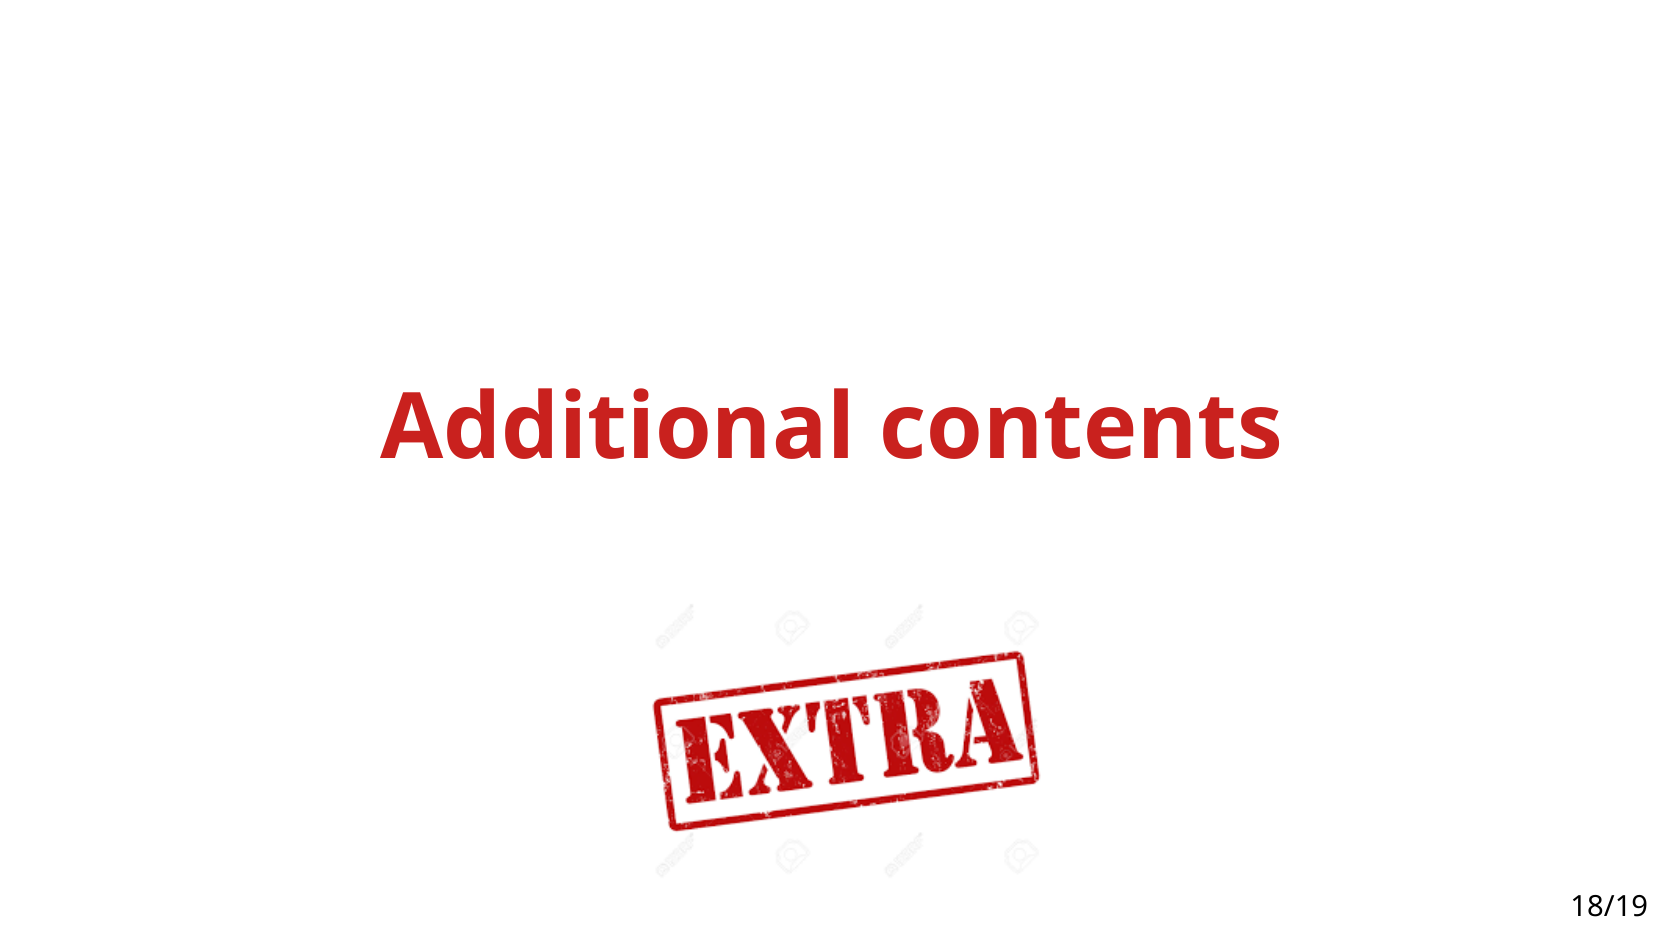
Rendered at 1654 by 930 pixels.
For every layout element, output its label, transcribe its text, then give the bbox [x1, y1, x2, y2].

title Additional contents [87, 320, 1576, 526]
picture [645, 595, 1050, 901]
